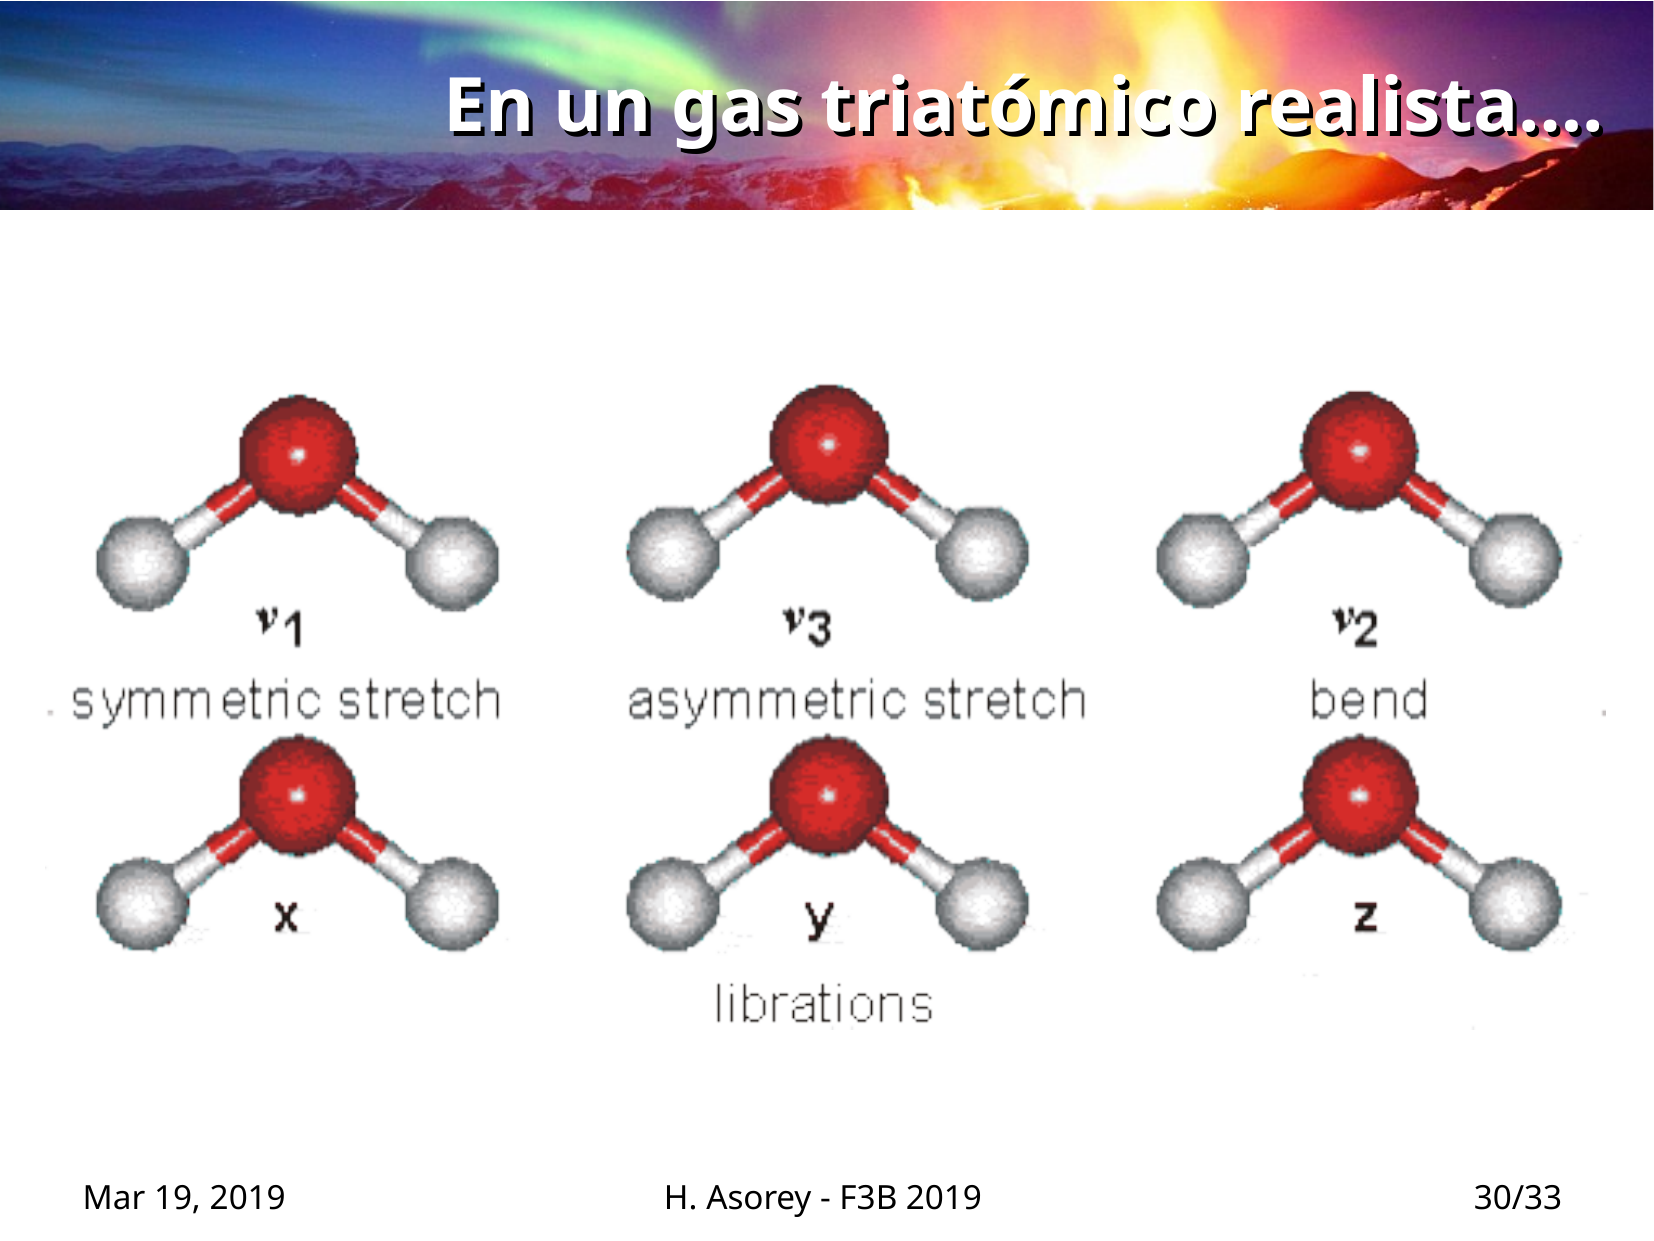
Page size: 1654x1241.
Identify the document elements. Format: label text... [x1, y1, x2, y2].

picture [0, 1, 1654, 210]
picture [45, 379, 1606, 1030]
title En un gas triatómico realista…. [45, 15, 1606, 191]
